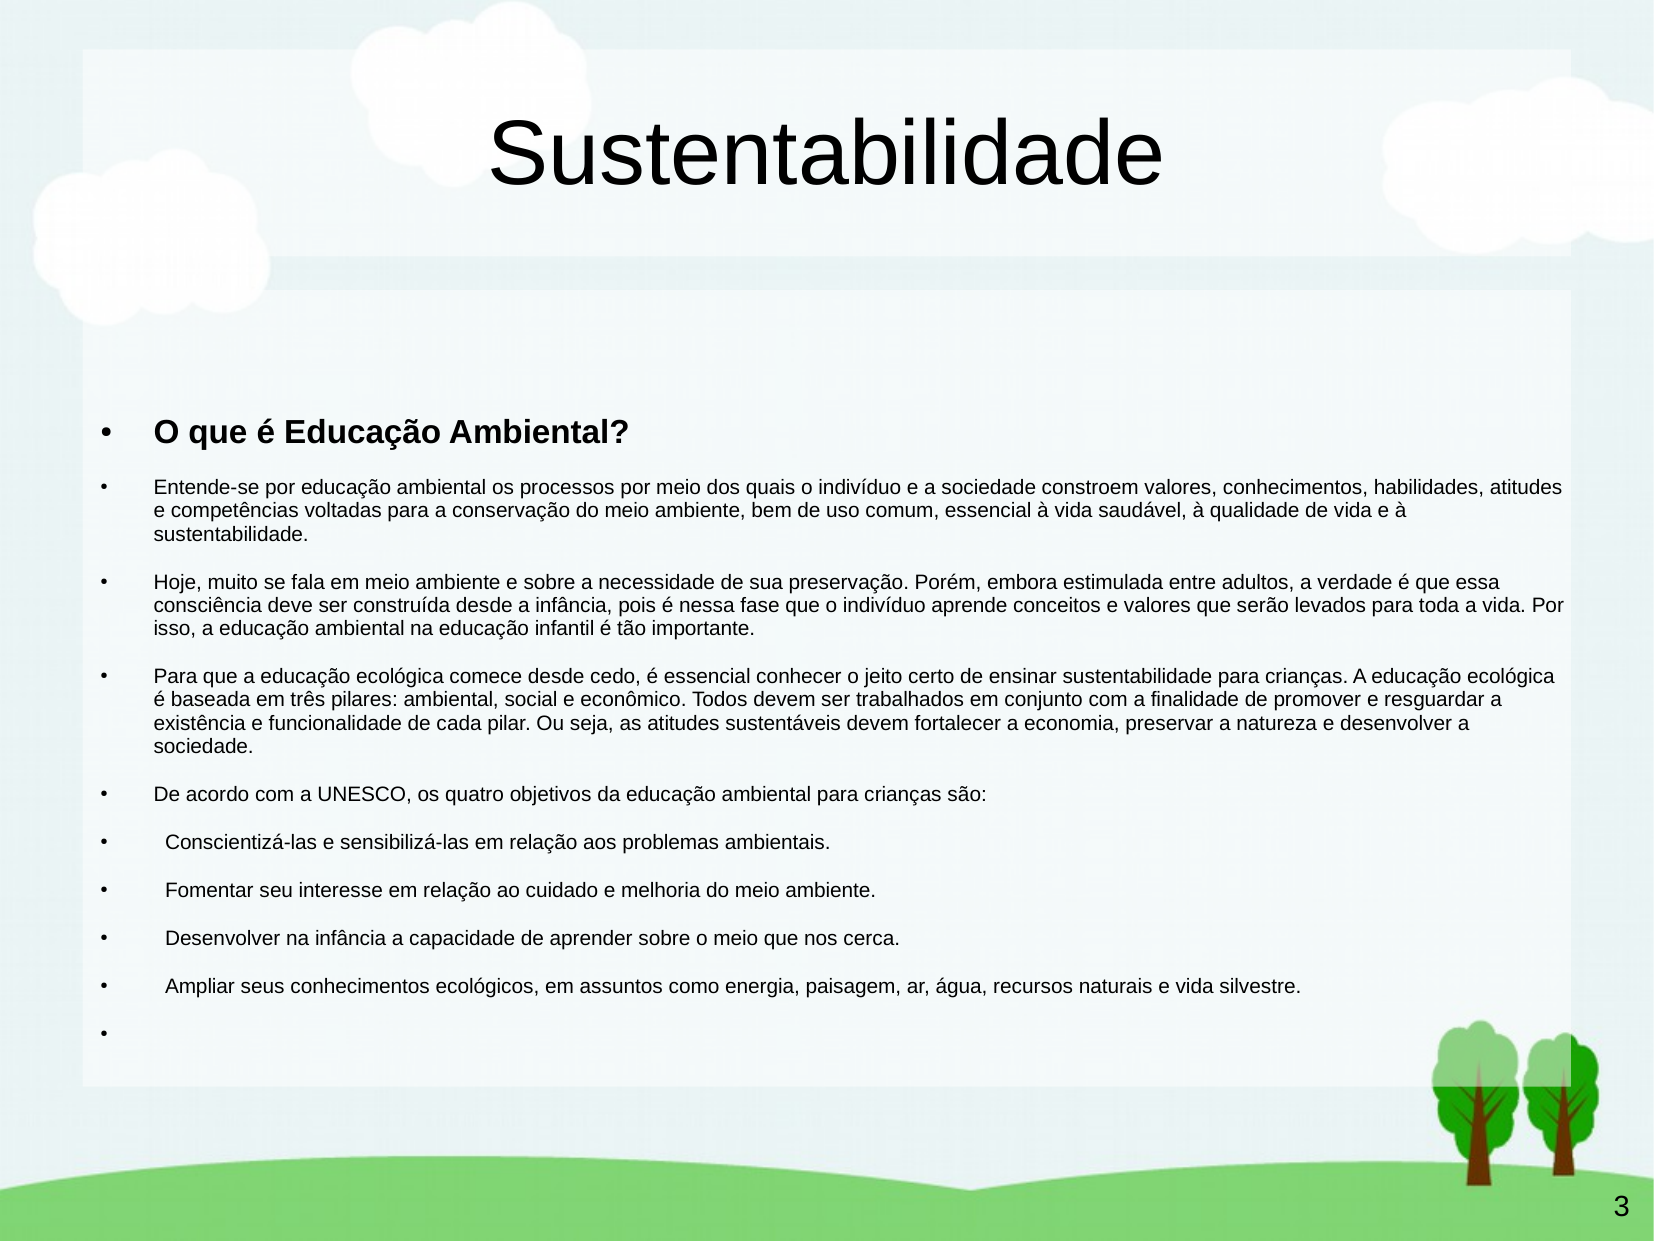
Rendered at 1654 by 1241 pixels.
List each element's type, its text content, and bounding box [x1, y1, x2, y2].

list O que é Educação Ambiental? Entende-se por educação ambiental os processos por meio dos quais o indivíduo e a sociedade constroem valores, conhecimentos, habilidades, atitudes e competências voltadas para a conservação do meio ambiente, bem de uso comum, essencial à vida saudável, à qualidade de vida e à sustentabilidade. Hoje, muito se fala em meio ambiente e sobre a necessidade de sua preservação. Porém, embora estimulada entre adultos, a verdade é que essa consciência deve ser construída desde a infância, pois é nessa fase que o indivíduo aprende conceitos e valores que serão levados para toda a vida. Por isso, a educação ambiental na educação infantil é tão importante. Para que a educação ecológica comece desde cedo, é essencial conhecer o jeito certo de ensinar sustentabilidade para crianças. A educação ecológica é baseada em três pilares: ambiental, social e econômico. Todos devem ser trabalhados em conjunto com a finalidade de promover e resguardar a existência e funcionalidade de cada pilar. Ou seja, as atitudes sustentáveis devem fortalecer a economia, preservar a natureza e desenvolver a sociedade. De acordo com a UNESCO, os quatro objetivos da educação ambiental para crianças são: Conscientizá-las e sensibilizá-las em relação aos problemas ambientais. Fomentar seu interesse em relação ao cuidado e melhoria do meio ambiente. Desenvolver na infância a capacidade de aprender sobre o meio que nos cerca. Ampliar seus conhecimentos ecológicos, em assuntos como energia, paisagem, ar, água, recursos naturais e vida silvestre.​ [82, 290, 1571, 1087]
picture [0, 0, 1654, 1241]
title Sustentabilidade [82, 49, 1571, 257]
